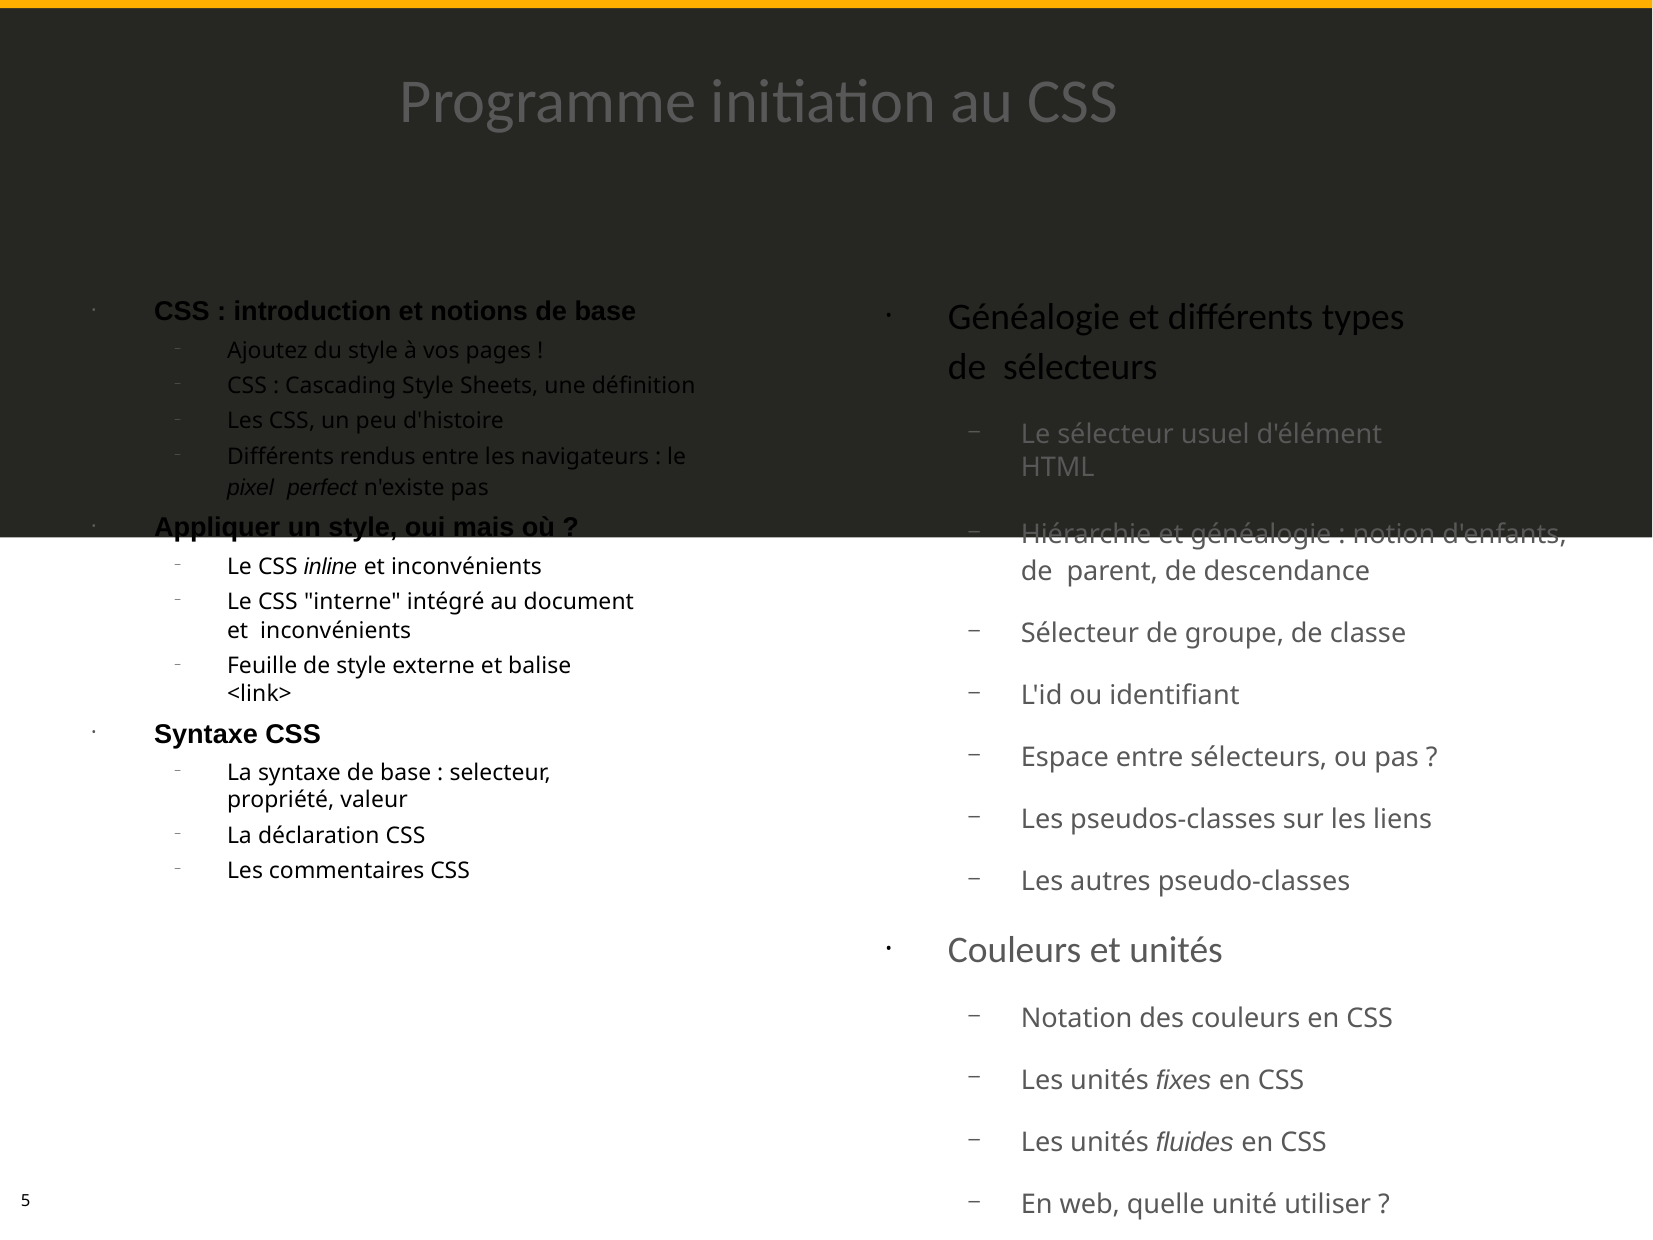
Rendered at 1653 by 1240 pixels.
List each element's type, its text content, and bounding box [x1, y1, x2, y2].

list Généalogie et différents types de sélecteurs Le sélecteur usuel d'élément HTML Hiérarchie et généalogie : notion d'enfants, de parent, de descendance Sélecteur de groupe, de classe L'id ou identifiant Espace entre sélecteurs, ou pas ? Les pseudos-classes sur les liens Les autres pseudo-classes Couleurs et unités Notation des couleurs en CSS Les unités fixes en CSS Les unités fluides en CSS En web, quelle unité utiliser ? [883, 285, 1575, 1219]
text_box [0, 0, 1653, 9]
text_box CSS : introduction et notions de base Ajoutez du style à vos pages ! CSS : Cascading Style Sheets, une définition Les CSS, un peu d'histoire Différents rendus entre les navigateurs : le pixel perfect n'existe pas Appliquer un style, oui mais où ? Le CSS inline et inconvénients Le CSS "interne" intégré au document et inconvénients Feuille de style externe et balise <link> Syntaxe CSS La syntaxe de base : selecteur, propriété, valeur La déclaration CSS Les commentaires CSS [89, 280, 717, 884]
title Programme initiation au CSS [397, 58, 1264, 268]
text_box <numéro> [14, 1189, 37, 1213]
